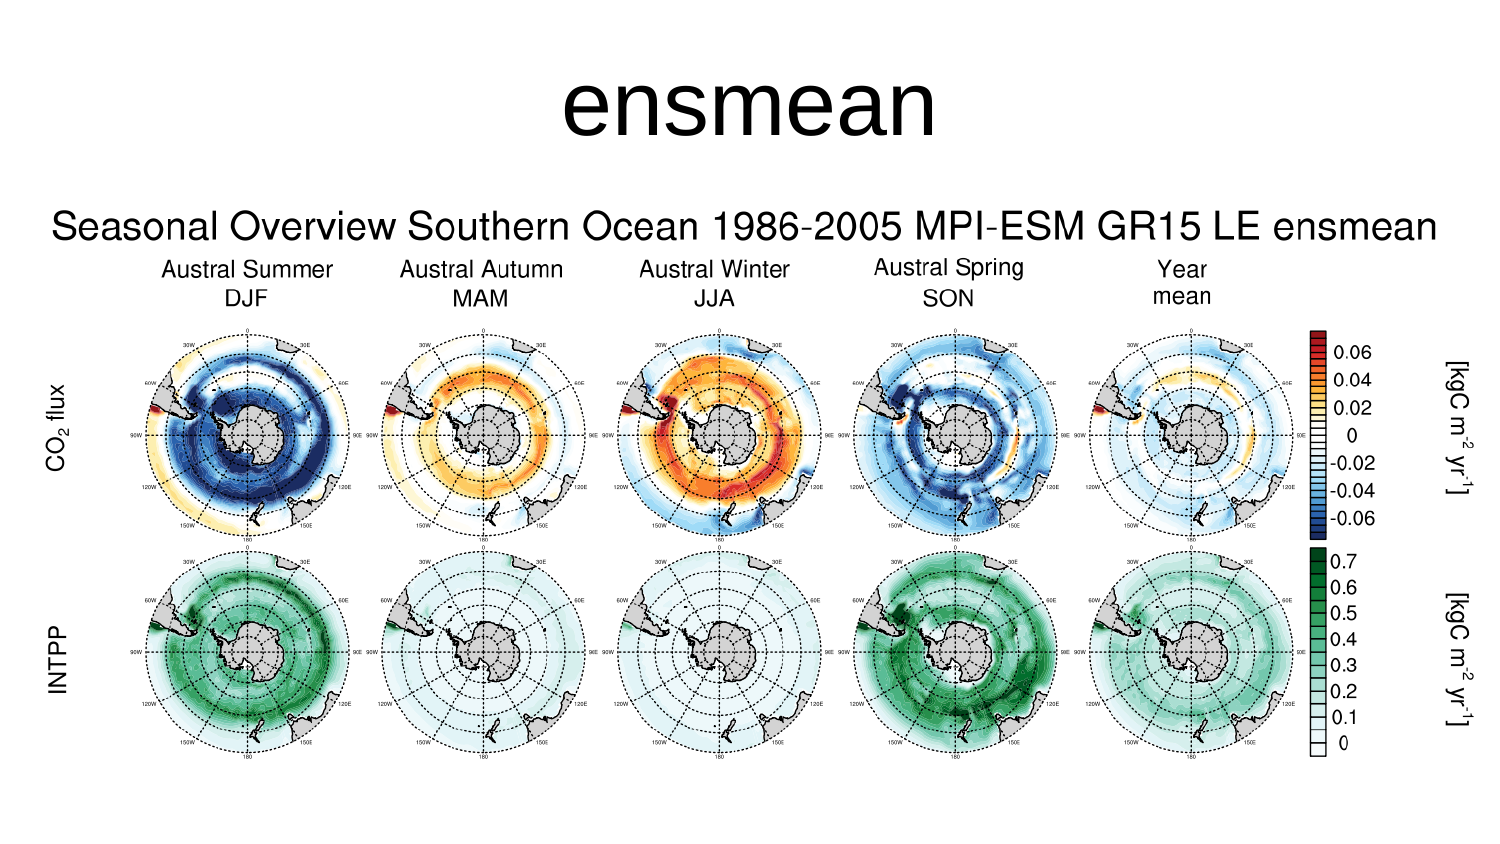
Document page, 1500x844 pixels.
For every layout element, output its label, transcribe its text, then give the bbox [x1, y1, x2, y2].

title ensmean [75, 33, 1426, 175]
picture [29, 197, 1488, 761]
